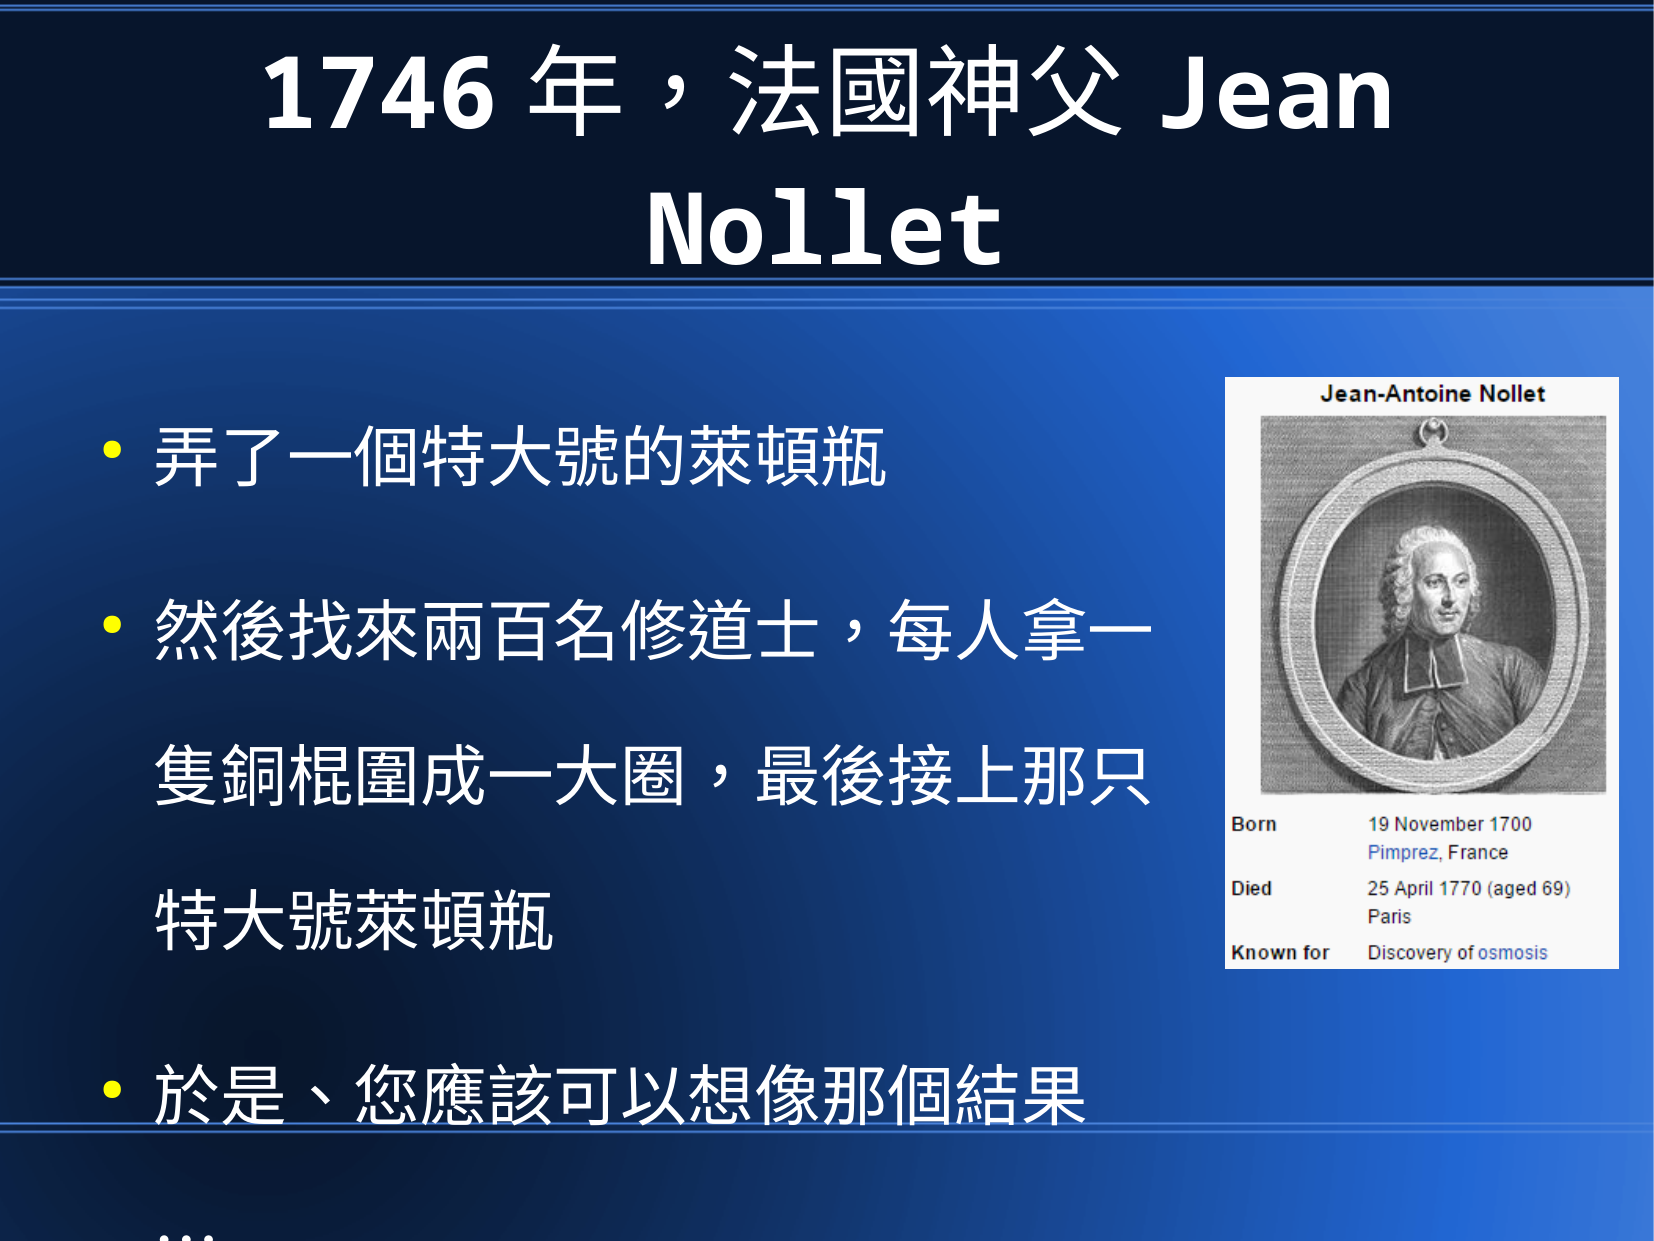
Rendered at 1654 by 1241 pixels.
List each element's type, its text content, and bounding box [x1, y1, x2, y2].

picture [0, 0, 1654, 1241]
list 弄了一個特大號的萊頓瓶 然後找來兩百名修道士，每人拿一隻銅棍圍成一大圈，最後接上那只特大號萊頓瓶 於是、您應該可以想像那個結果 … [82, 355, 1170, 1241]
title 1746年，法國神父Jean Nollet [82, 49, 1571, 257]
